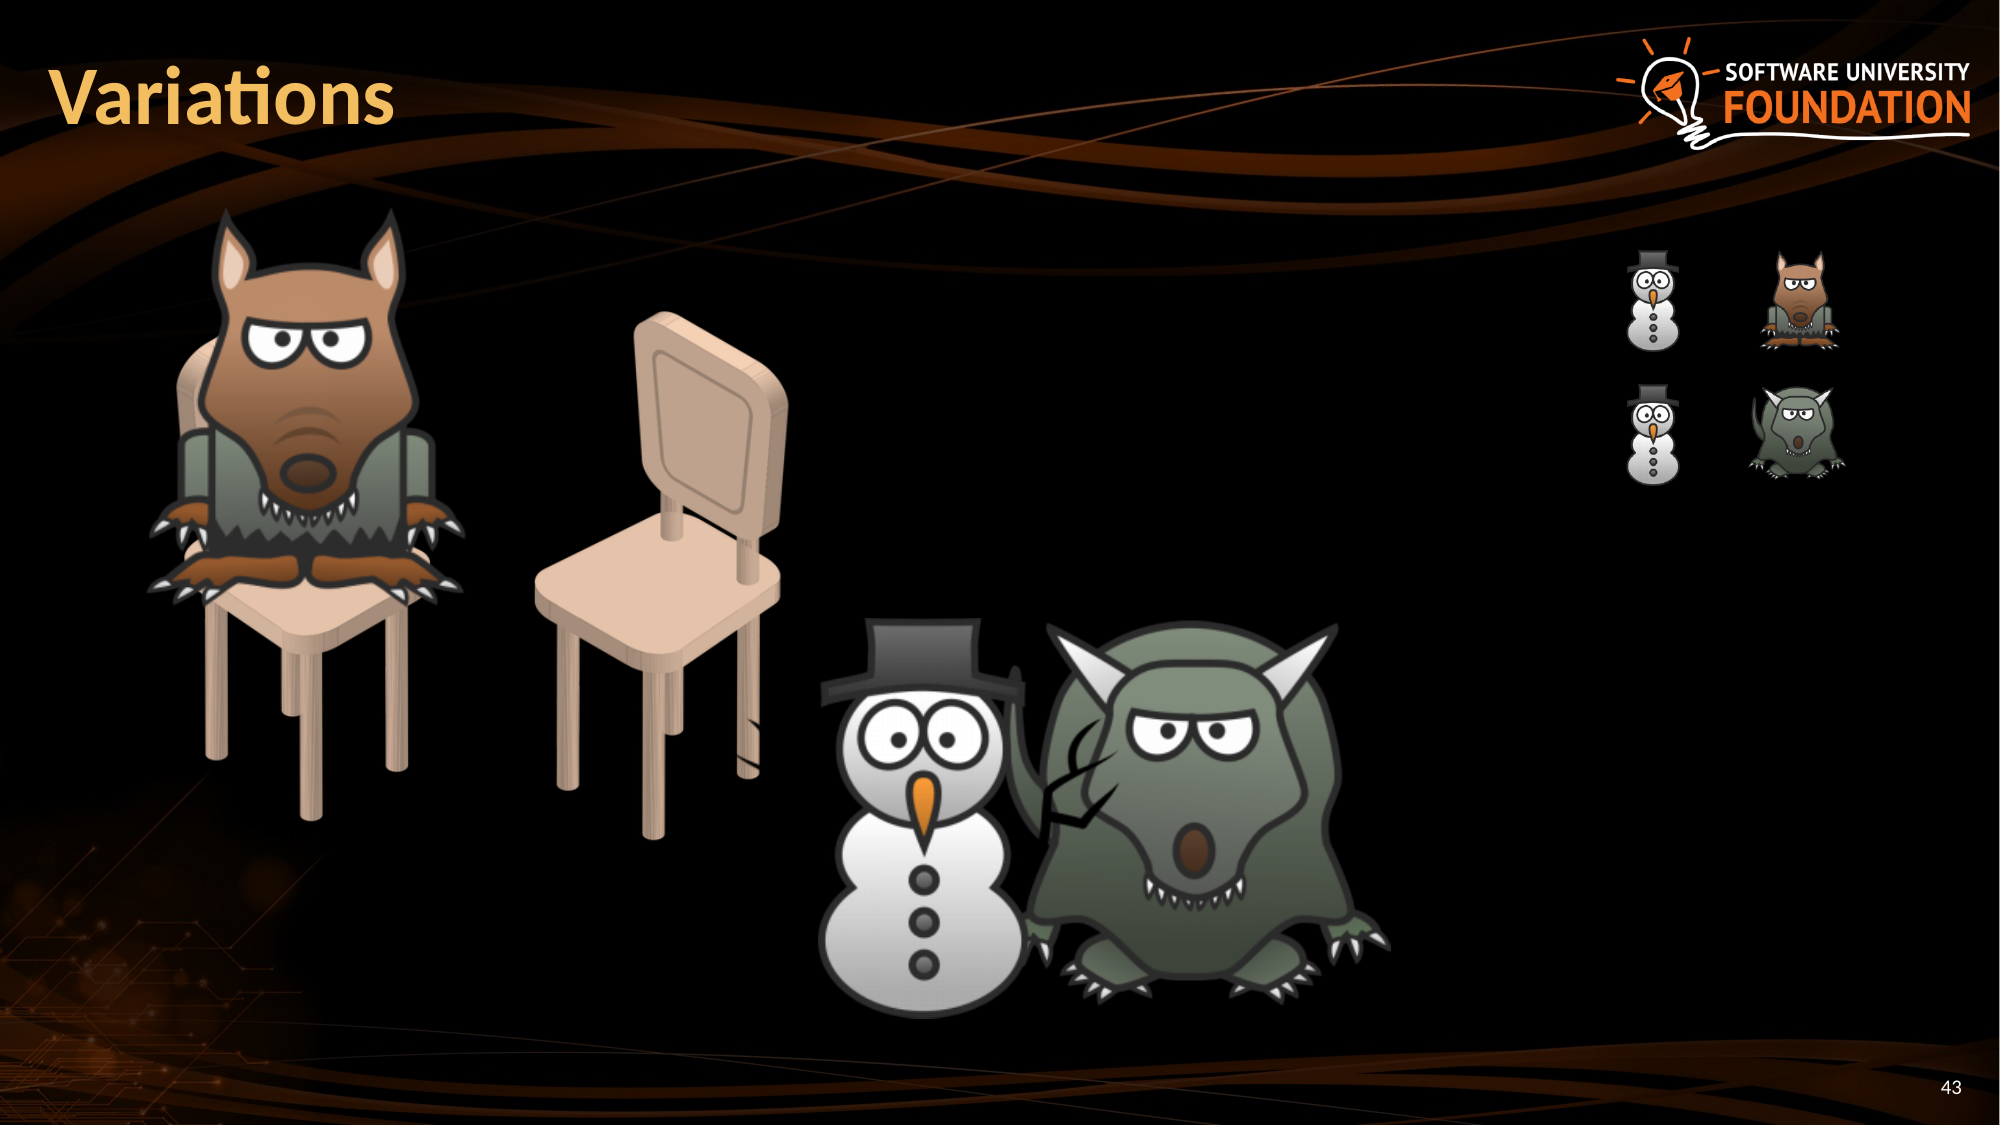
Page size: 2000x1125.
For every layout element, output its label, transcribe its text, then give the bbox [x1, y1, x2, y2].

picture [0, 0, 2000, 1125]
title Variations [30, 6, 1602, 189]
slide_number <number> [1897, 1070, 1968, 1103]
